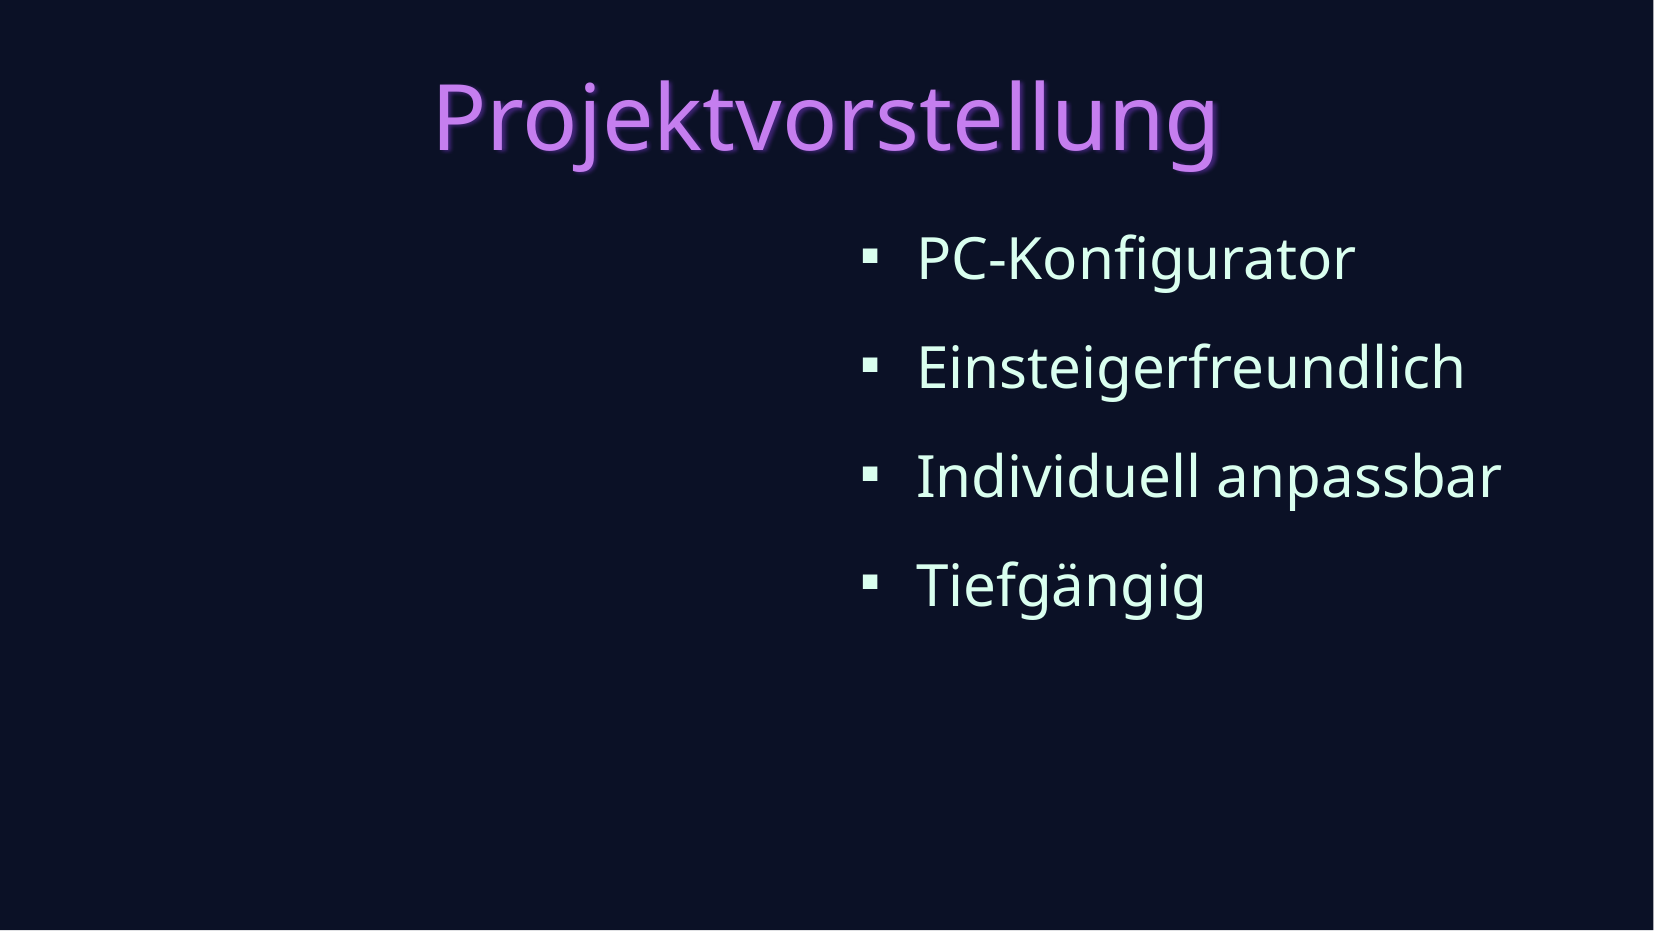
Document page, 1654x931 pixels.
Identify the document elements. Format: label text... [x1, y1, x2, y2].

list PC-Konfigurator Einsteigerfreundlich Individuell anpassbar Tiefgängig [845, 217, 1572, 758]
title Projektvorstellung [82, 37, 1571, 193]
